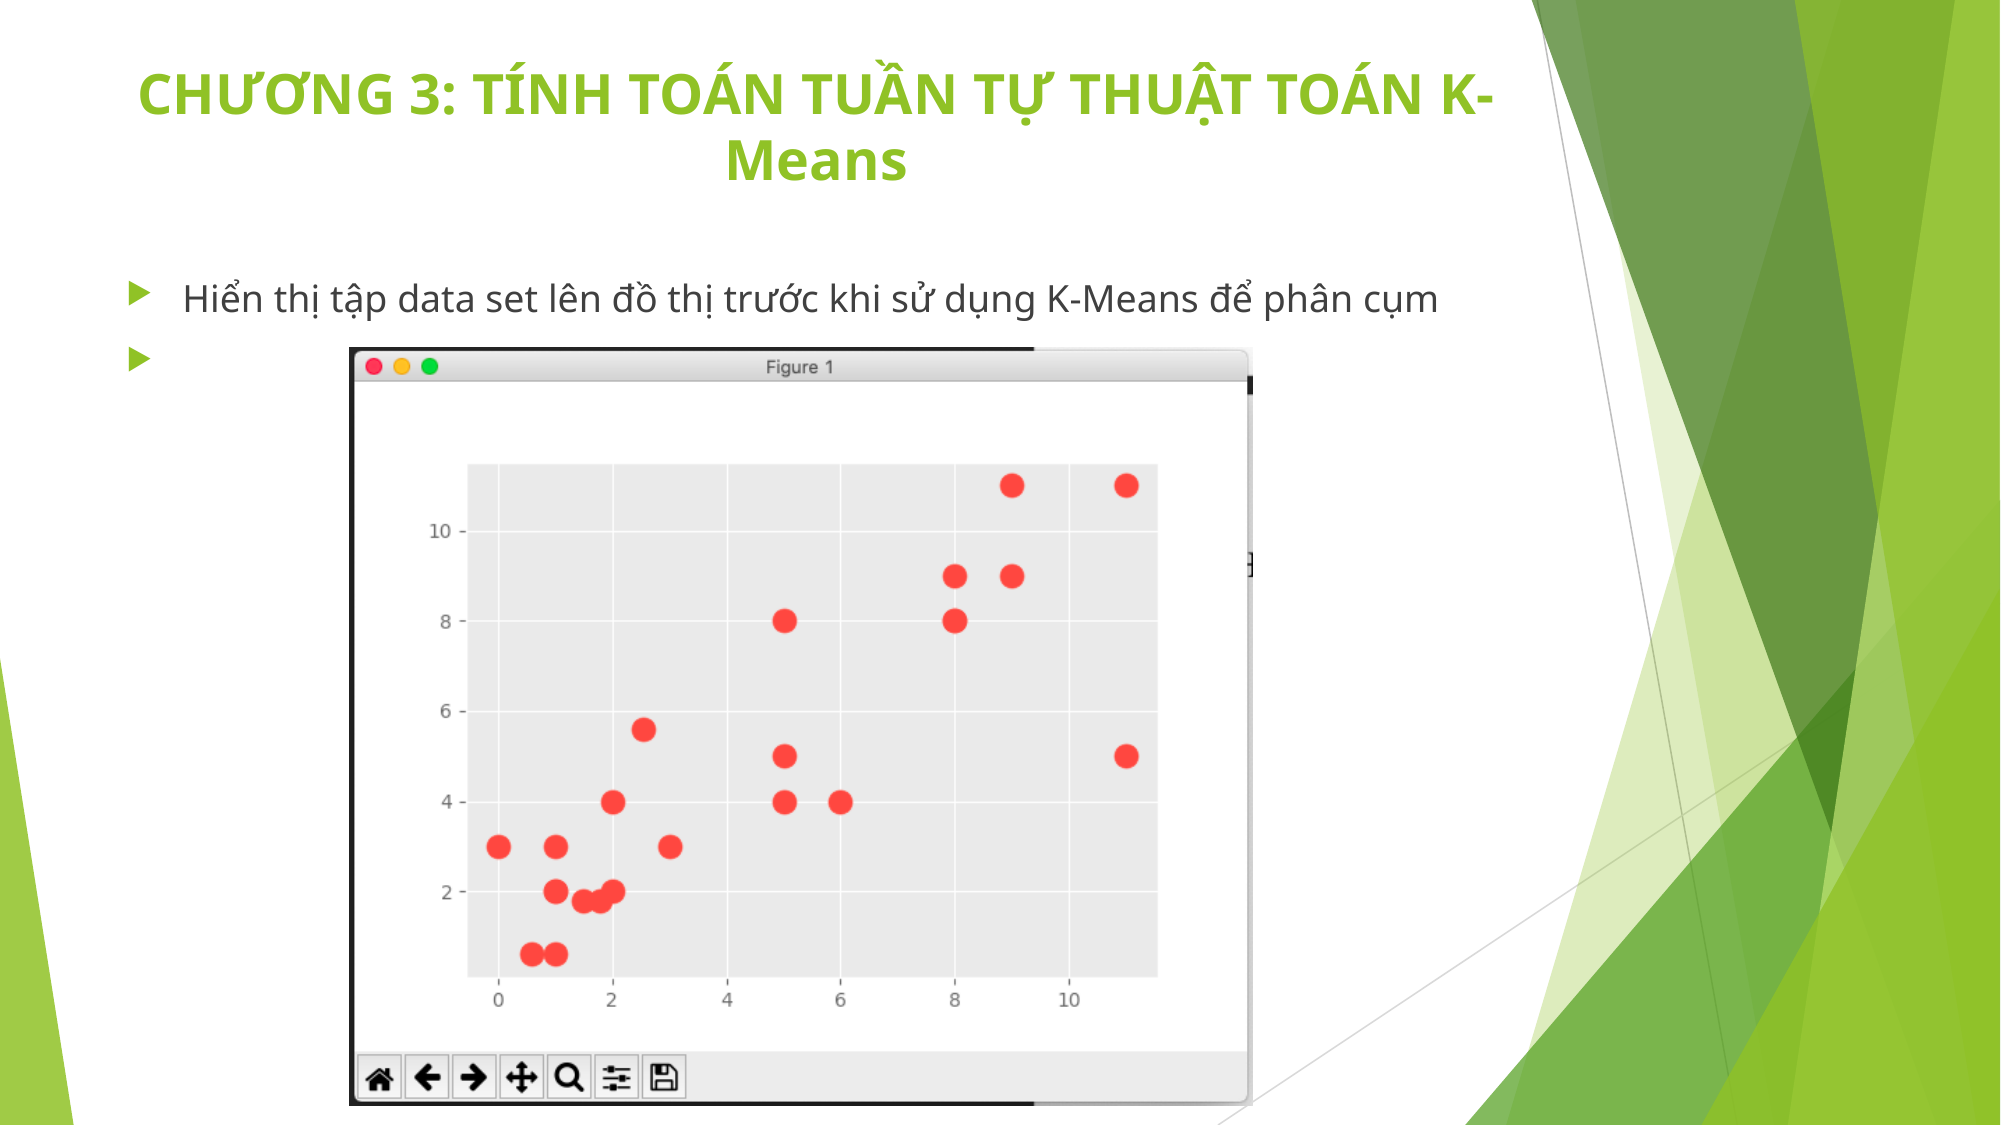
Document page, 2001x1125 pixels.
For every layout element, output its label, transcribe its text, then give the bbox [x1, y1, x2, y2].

list Hiển thị tập data set lên đồ thị trước khi sử dụng K-Means để phân cụm [111, 267, 1522, 992]
picture [349, 347, 1253, 1106]
title CHƯƠNG 3: TÍNH TOÁN TUẦN TỰ THUẬT TOÁN K-Means [111, 50, 1522, 267]
